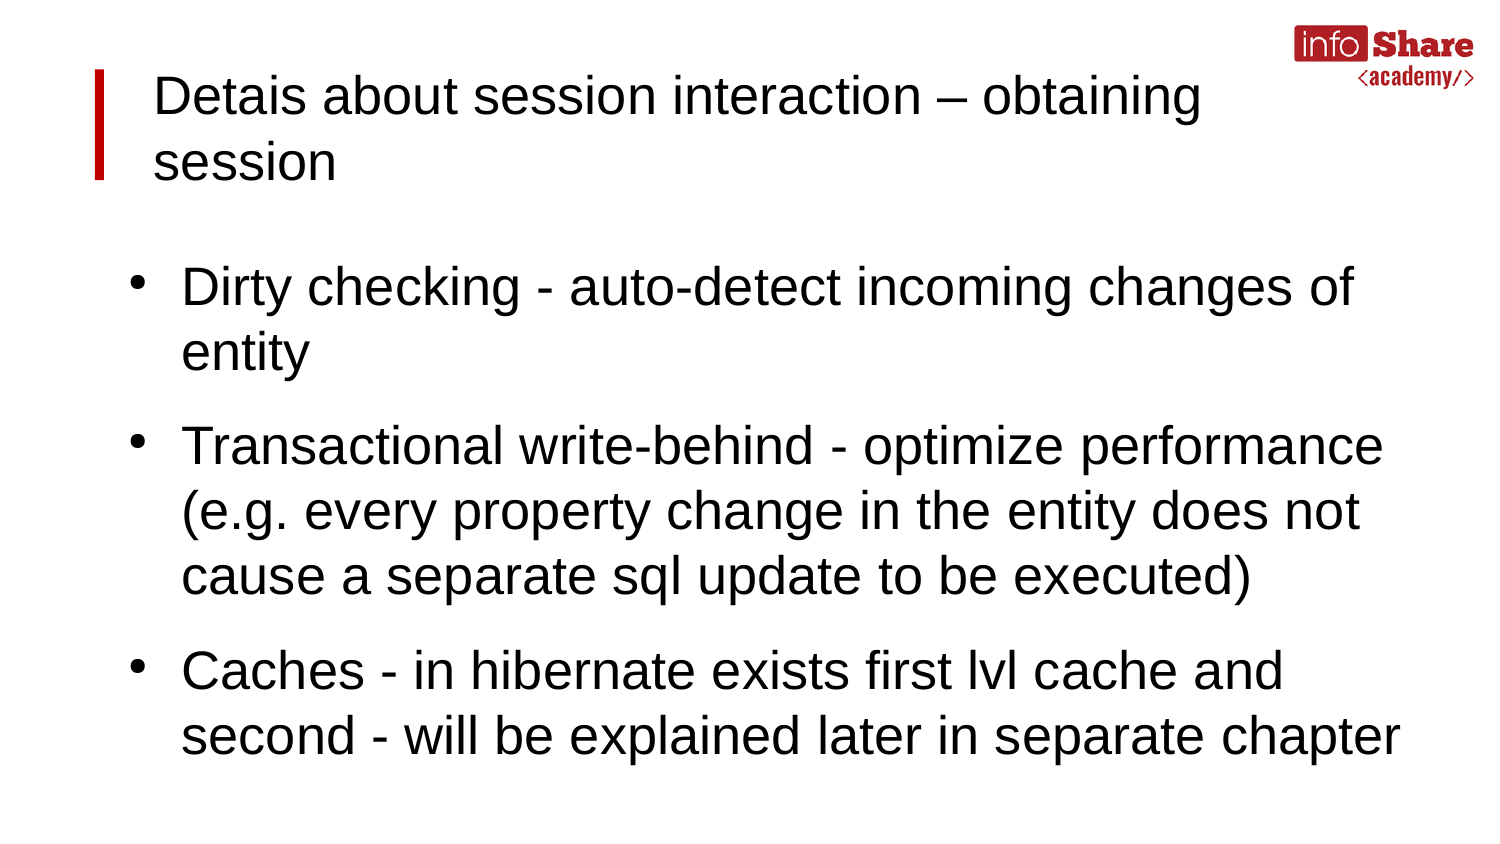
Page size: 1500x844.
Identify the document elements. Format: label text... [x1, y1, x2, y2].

picture [1267, 0, 1500, 117]
title Detais about session interaction – obtaining session [138, 45, 1312, 187]
list Dirty checking - auto-detect incoming changes of entity Transactional write-behind - optimize performance (e.g. every property change in the entity does not cause a separate sql update to be executed) Caches - in hibernate exists first lvl cache and second - will be explained later in separate chapter [95, 236, 1453, 753]
